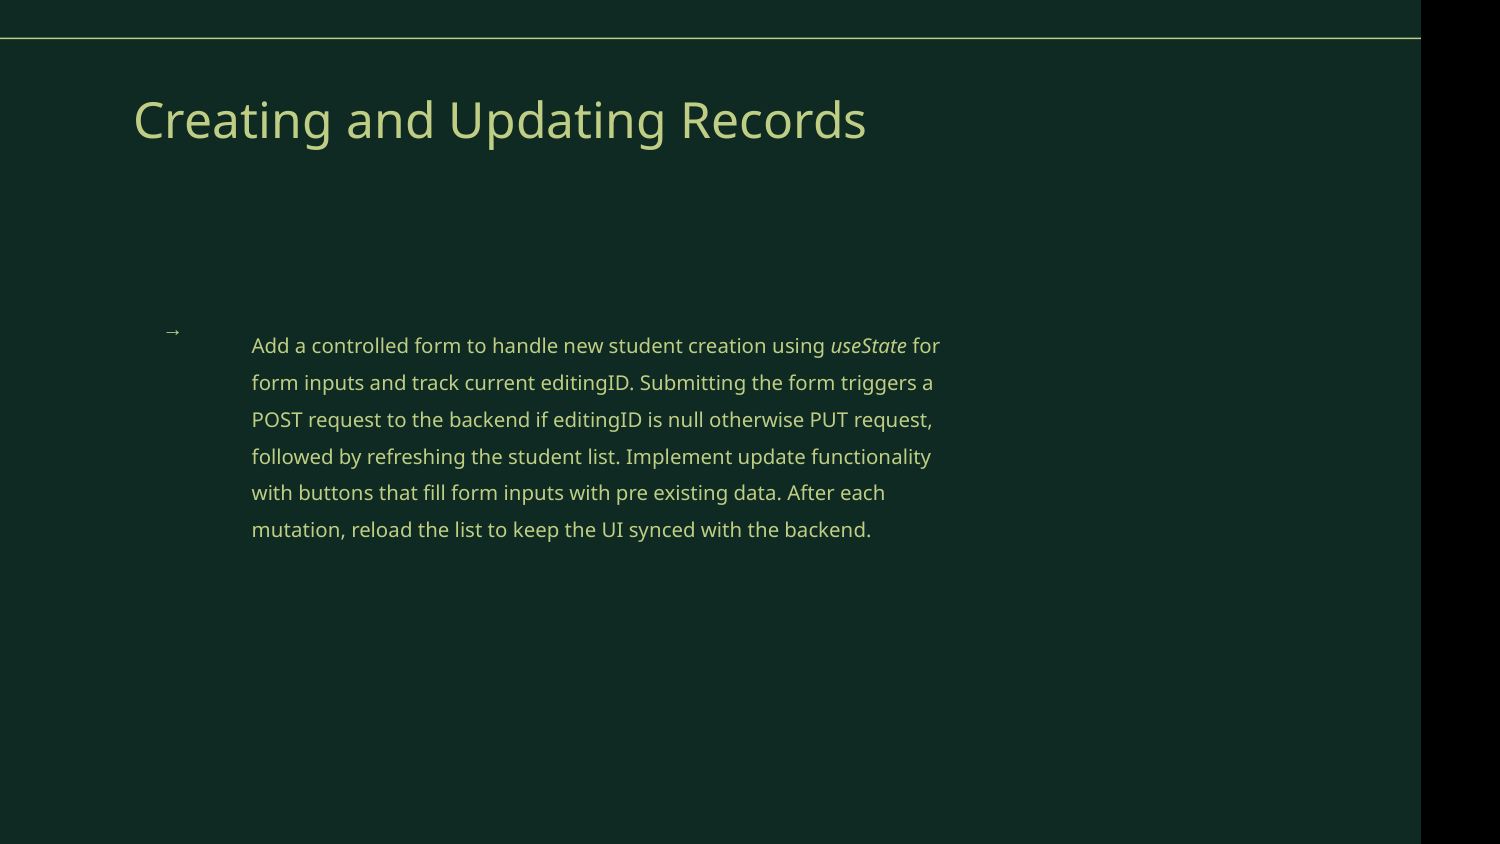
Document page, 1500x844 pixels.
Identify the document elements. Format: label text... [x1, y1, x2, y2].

text_box → [118, 315, 227, 341]
subtitle Add a controlled form to handle new student creation using useState for form inputs and track current editingID. Submitting the form triggers a POST request to the backend if editingID is null otherwise PUT request, followed by refreshing the student list. Implement update functionality with buttons that fill form inputs with pre existing data. After each mutation, reload the list to keep the UI synced with the backend. [251, 306, 957, 583]
title Creating and Updating Records [118, 73, 900, 214]
